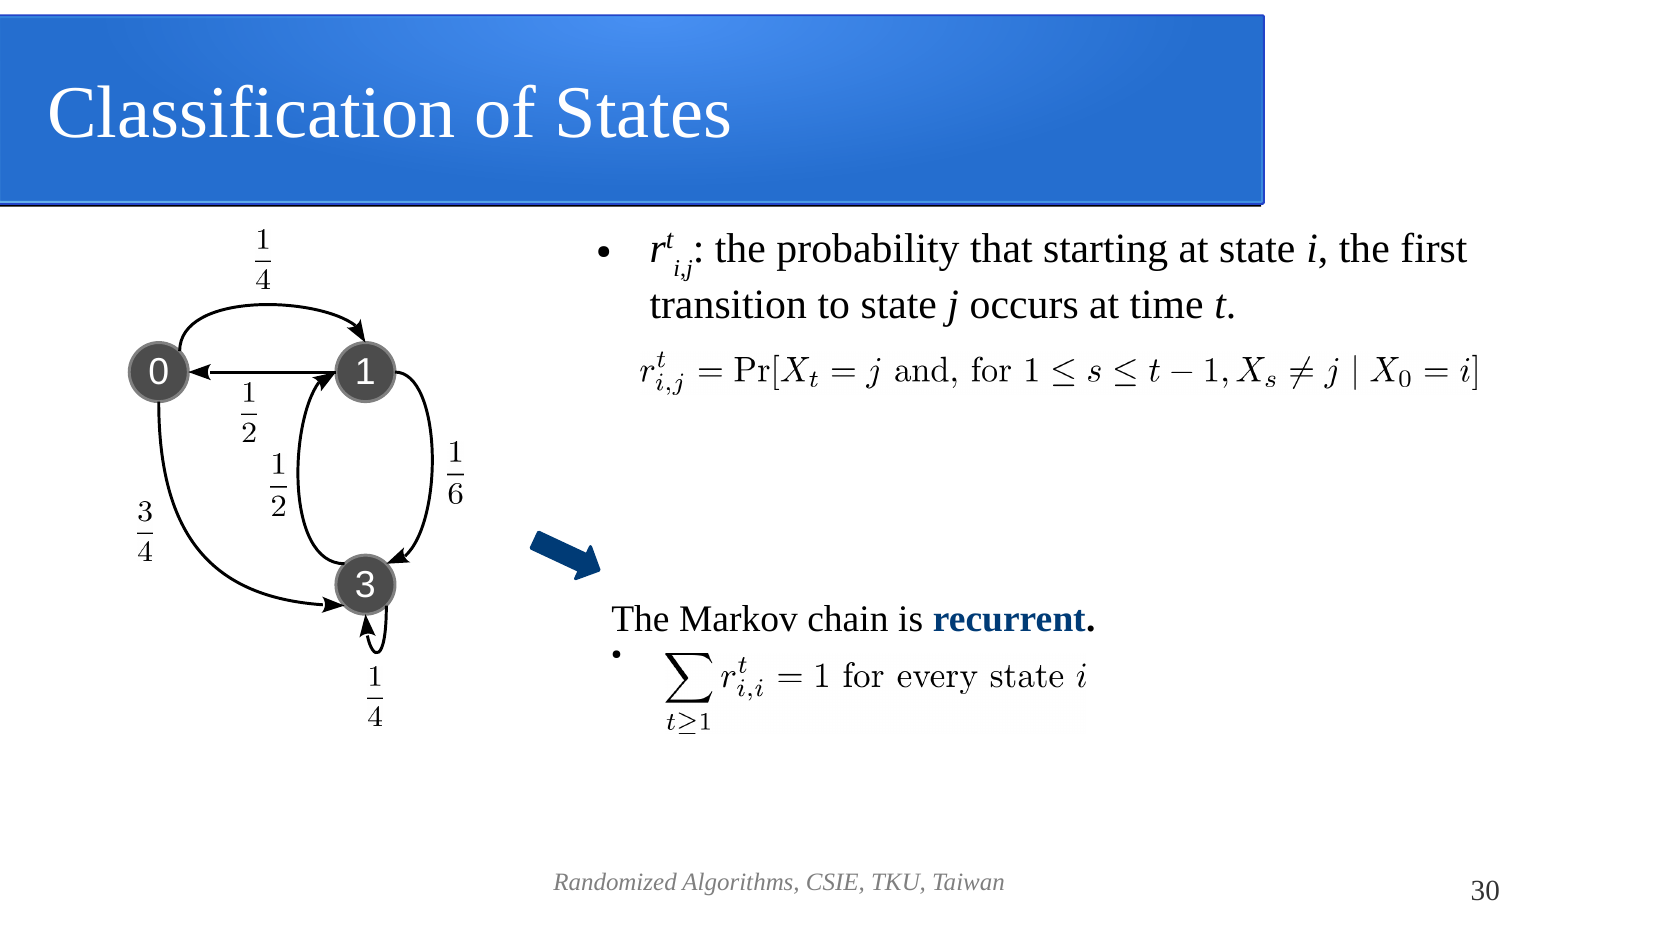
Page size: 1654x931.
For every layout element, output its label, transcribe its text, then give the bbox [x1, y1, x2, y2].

text_box The Markov chain is recurrent. [596, 590, 1152, 745]
picture [241, 382, 257, 443]
picture [367, 666, 383, 726]
picture [447, 441, 464, 504]
picture [137, 501, 153, 561]
picture [640, 351, 1477, 395]
text_box [531, 532, 600, 579]
title Classification of States [47, 35, 1199, 189]
text_box 1 [335, 342, 395, 402]
list rti,j: the probability that starting at state i, the first transition to state j occurs at time t. [578, 224, 1607, 827]
picture [665, 653, 1086, 734]
picture [270, 453, 287, 516]
picture [255, 229, 271, 289]
text_box 0 [129, 342, 189, 402]
text_box 3 [335, 555, 396, 615]
